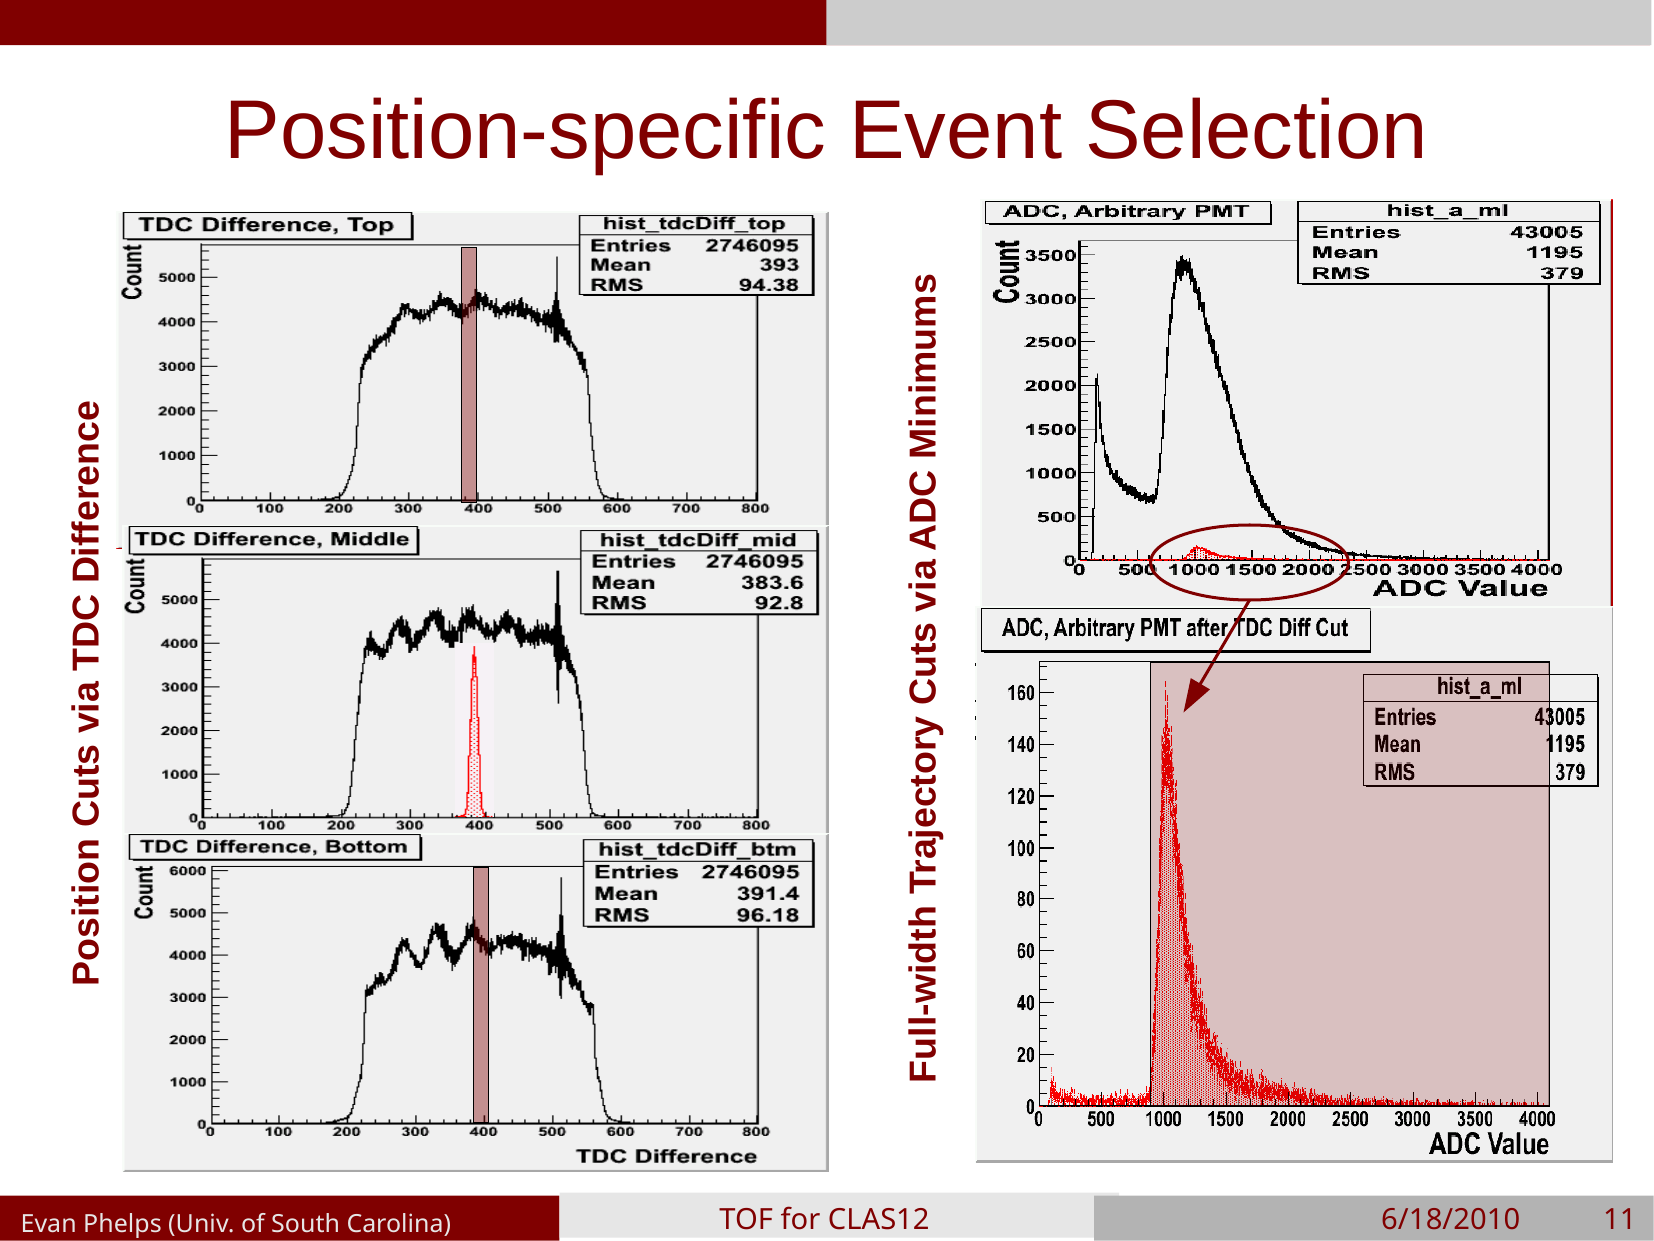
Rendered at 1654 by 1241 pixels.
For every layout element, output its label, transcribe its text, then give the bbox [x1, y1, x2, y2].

text_box [473, 867, 489, 1123]
title Position-specific Event Selection [82, 68, 1571, 192]
picture [975, 199, 1613, 1163]
text_box [461, 247, 477, 503]
text_box [1150, 662, 1550, 1107]
text_box Position Cuts via TDC Difference [57, 326, 114, 1002]
text_box Full-width Trajectory Cuts via ADC Minimums [894, 258, 970, 1099]
picture [116, 211, 829, 1172]
